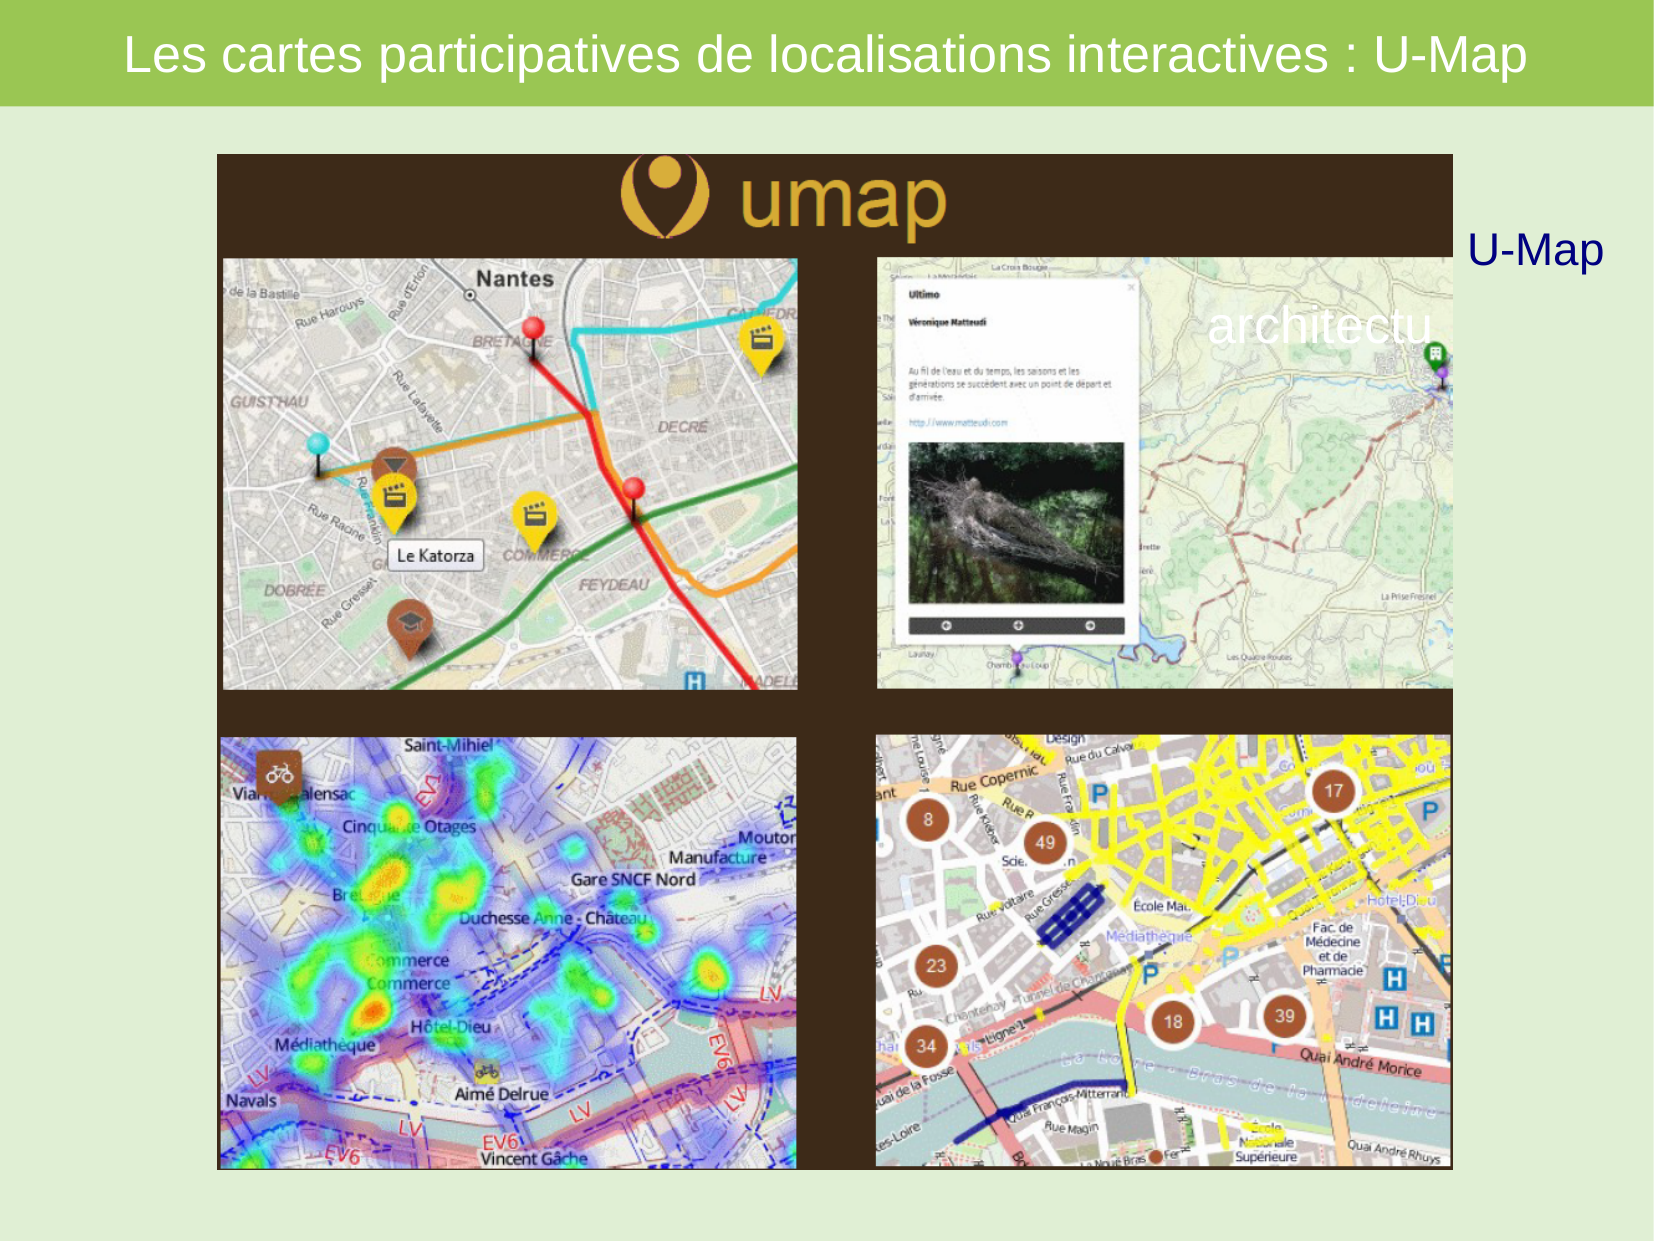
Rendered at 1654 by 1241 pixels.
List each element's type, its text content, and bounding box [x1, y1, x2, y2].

picture [217, 154, 1453, 1170]
text_box U-Map [1453, 165, 1630, 330]
text_box architectu [1192, 296, 1450, 355]
title Les cartes participatives de localisations interactives : U-Map [82, 19, 1571, 89]
